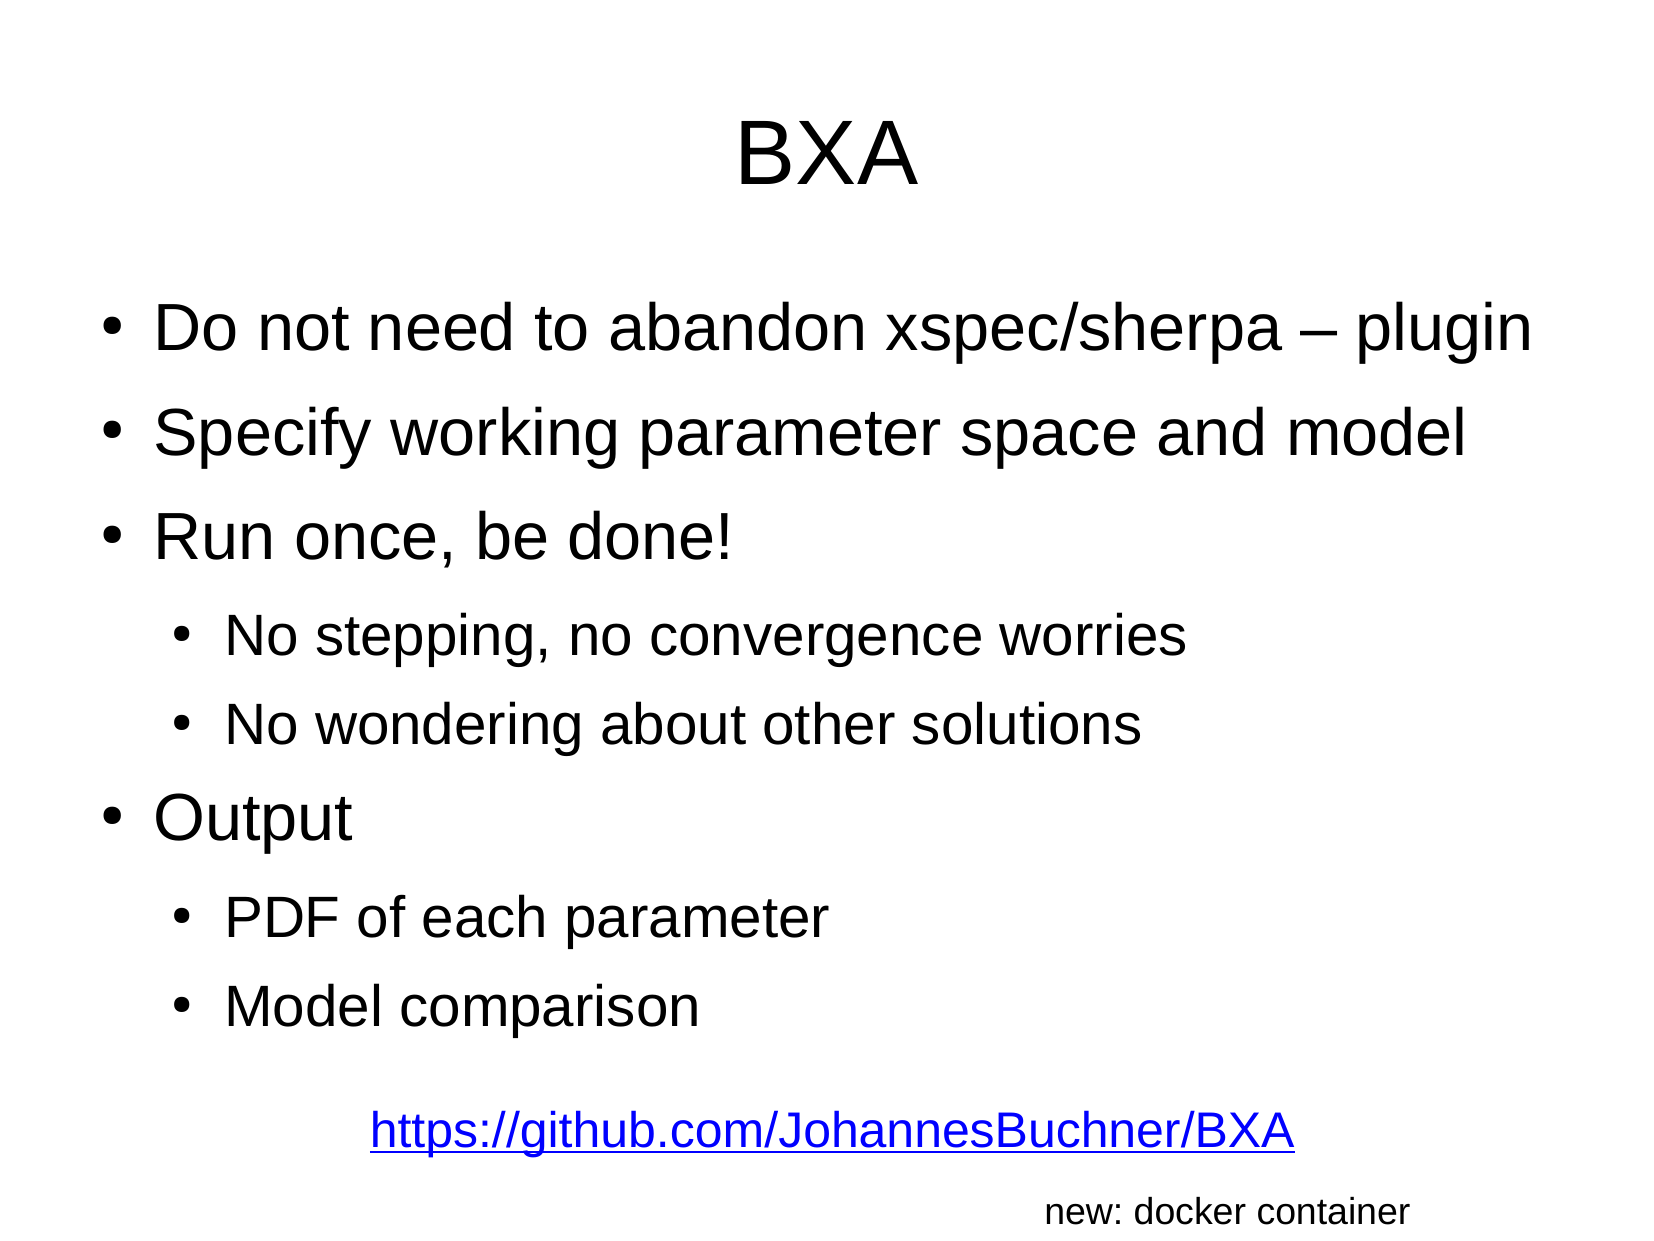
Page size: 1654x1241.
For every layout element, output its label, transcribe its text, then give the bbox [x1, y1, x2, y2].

text_box new: docker container [915, 1183, 1426, 1241]
title BXA [82, 49, 1571, 257]
text_box https://github.com/JohannesBuchner/BXA [150, 1095, 1516, 1194]
list Do not need to abandon xspec/sherpa – plugin Specify working parameter space and model Run once, be done! No stepping, no convergence worries No wondering about other solutions Output PDF of each parameter Model comparison [82, 290, 1571, 1039]
